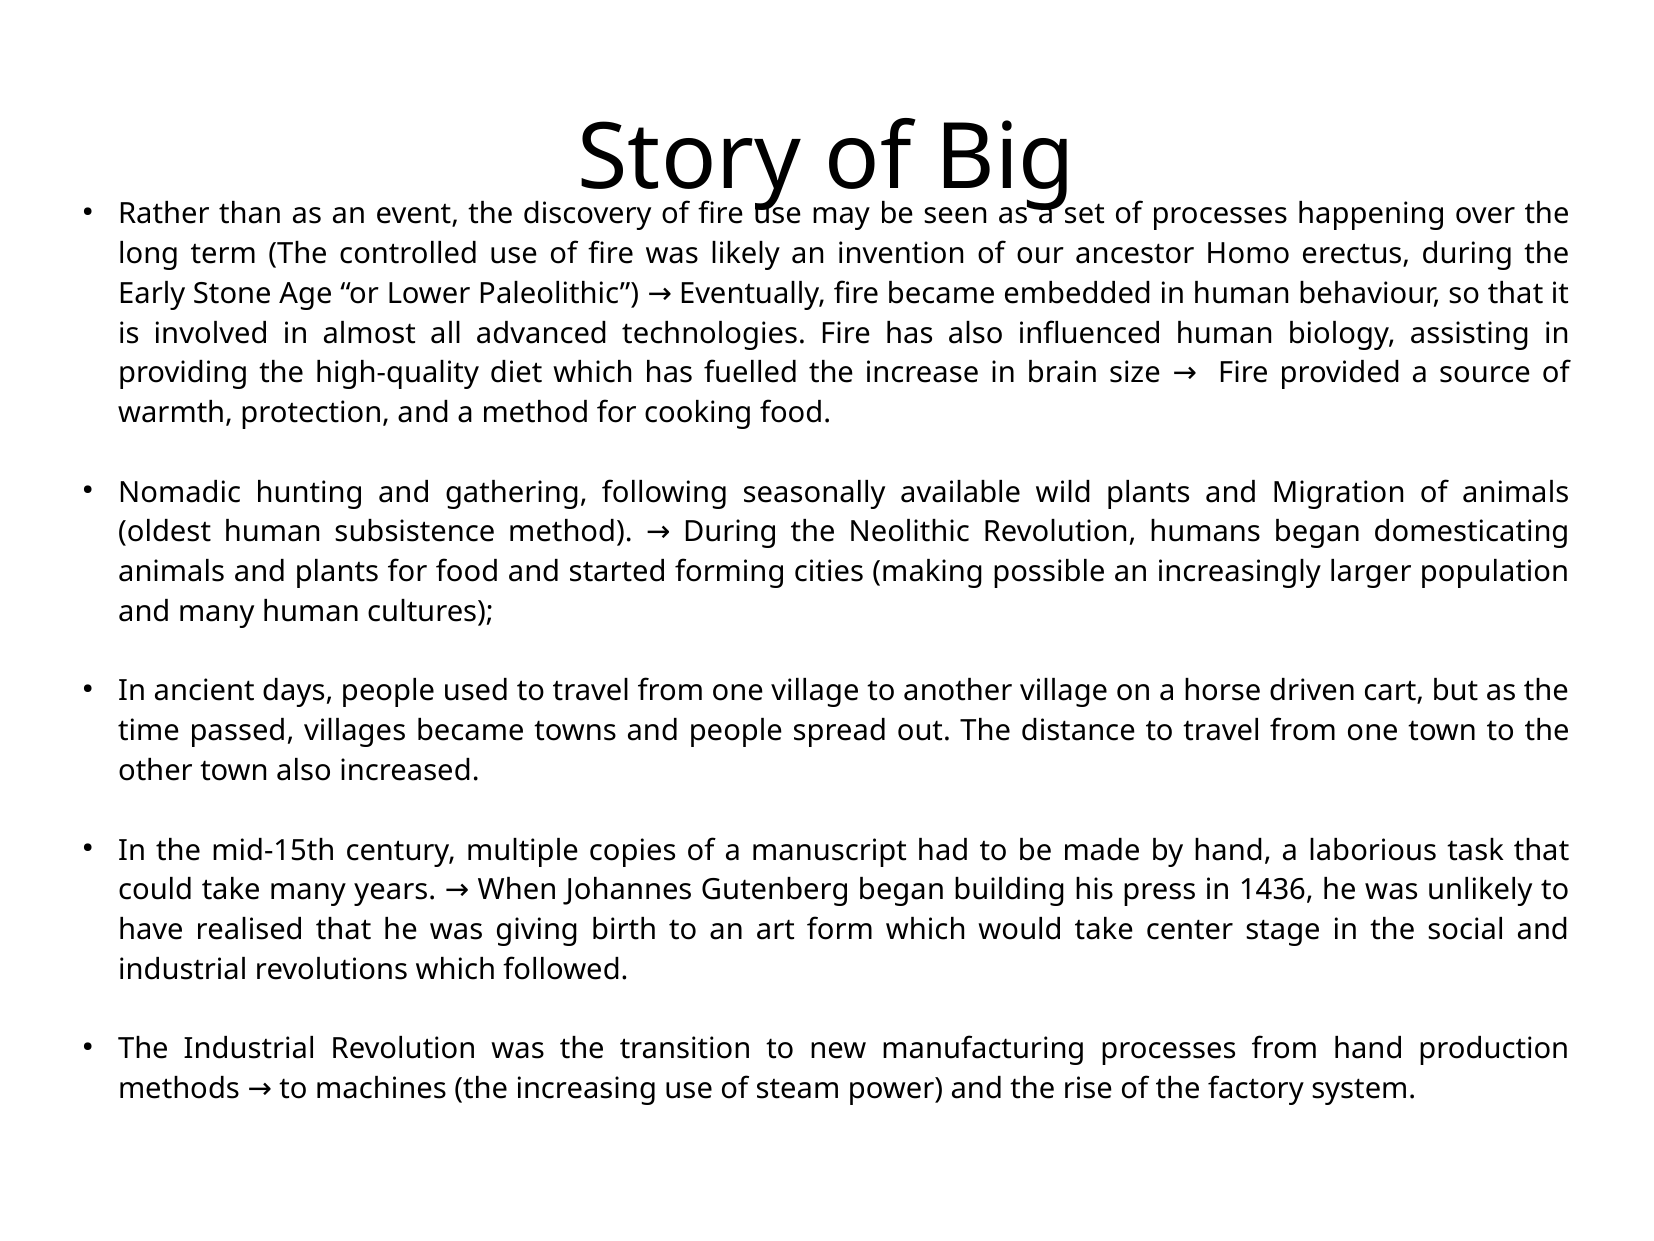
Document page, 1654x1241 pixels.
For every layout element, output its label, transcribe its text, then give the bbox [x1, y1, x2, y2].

subtitle Rather than as an event, the discovery of fire use may be seen as a set of processes happening over the long term (The controlled use of fire was likely an invention of our ancestor Homo erectus, during the Early Stone Age “or Lower Paleolithic”) → Eventually, fire became embedded in human behaviour, so that it is involved in almost all advanced technologies. Fire has also influenced human biology, assisting in providing the high-quality diet which has fuelled the increase in brain size → Fire provided a source of warmth, protection, and a method for cooking food. Nomadic hunting and gathering, following seasonally available wild plants and Migration of animals (oldest human subsistence method). → During the Neolithic Revolution, humans began domesticating animals and plants for food and started forming cities (making possible an increasingly larger population and many human cultures); In ancient days, people used to travel from one village to another village on a horse driven cart, but as the time passed, villages became towns and people spread out. The distance to travel from one town to the other town also increased. In the mid-15th century, multiple copies of a manuscript had to be made by hand, a laborious task that could take many years. → When Johannes Gutenberg began building his press in 1436, he was unlikely to have realised that he was giving birth to an art form which would take center stage in the social and industrial revolutions which followed. The Industrial Revolution was the transition to new manufacturing processes from hand production methods → to machines (the increasing use of steam power) and the rise of the factory system. [82, 238, 1571, 1061]
title Story of Big [82, 49, 1571, 238]
